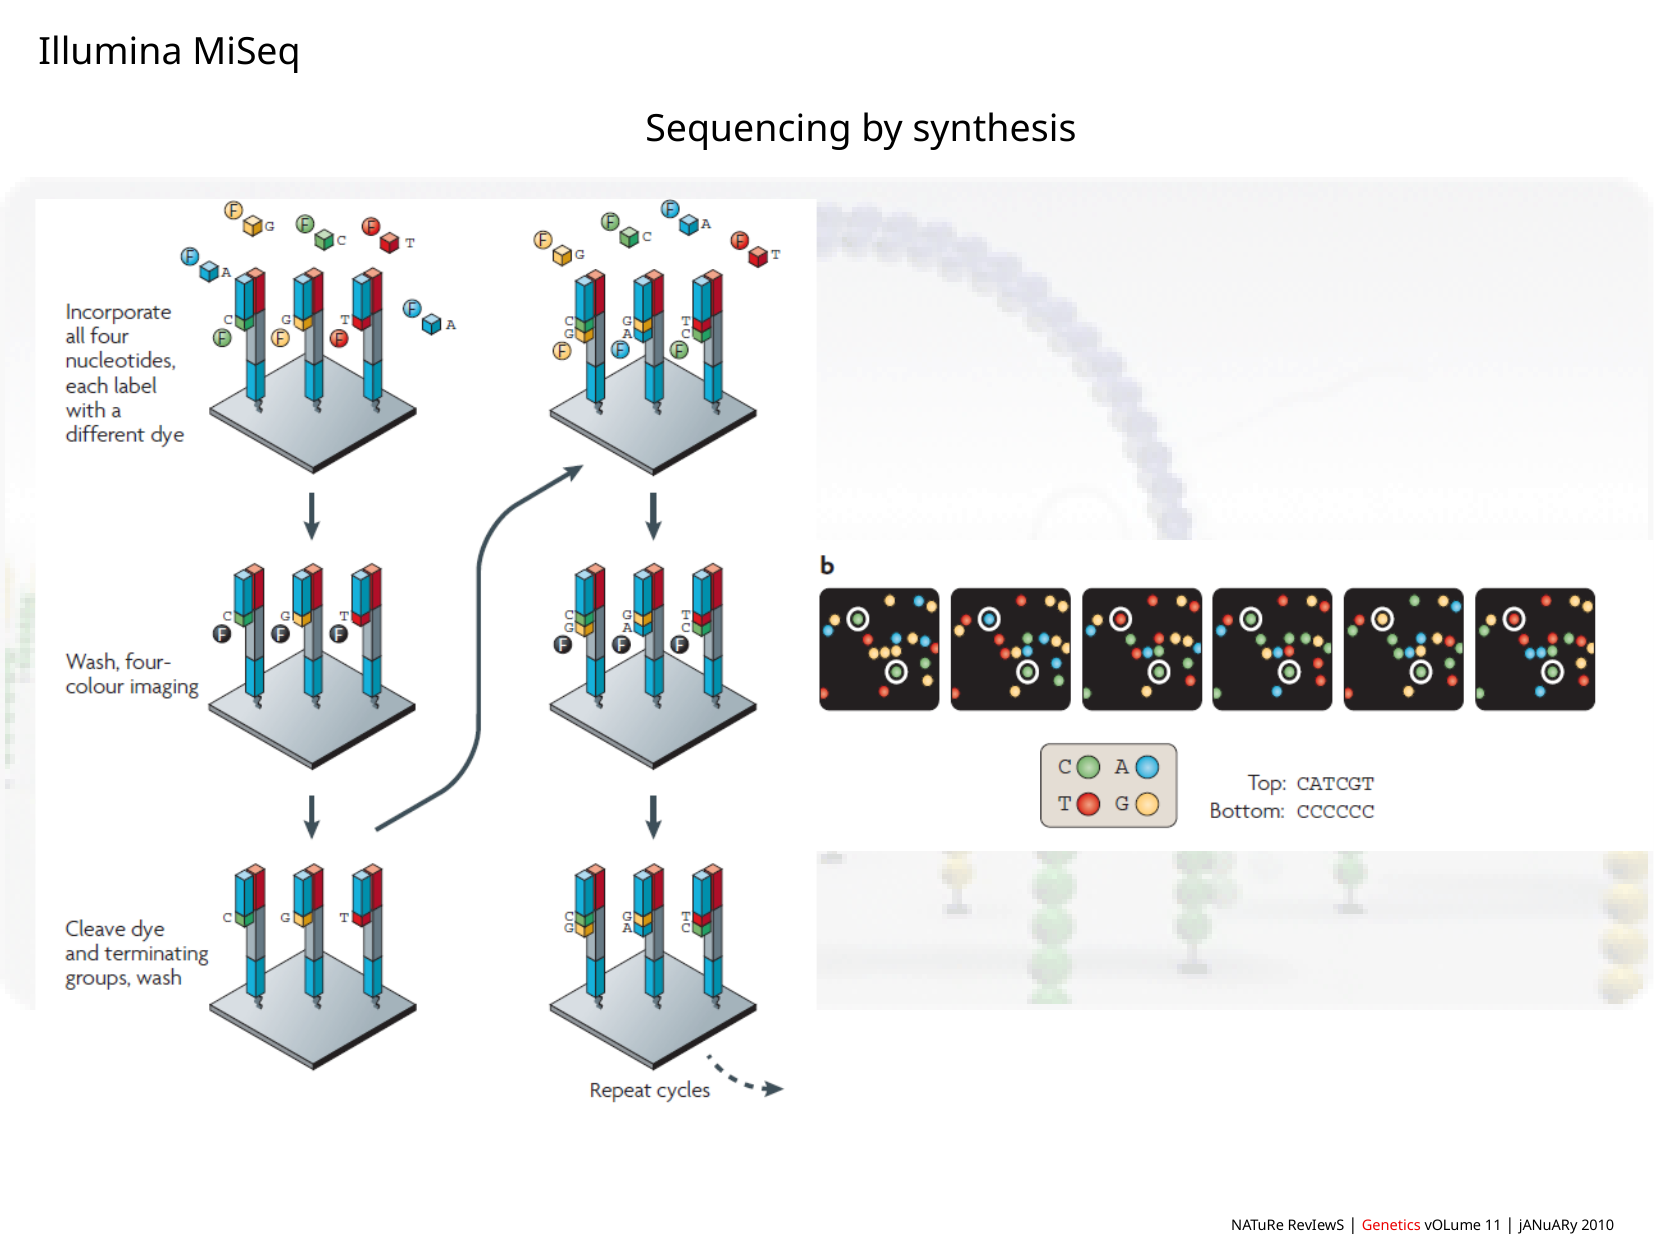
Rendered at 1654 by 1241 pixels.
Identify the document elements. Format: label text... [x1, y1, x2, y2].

picture [35, 199, 1654, 1134]
text_box Sequencing by synthesis [630, 94, 1146, 170]
text_box NATuRe RevIewS | Genetics vOLume 11 | jANuARy 2010 [1216, 1204, 1652, 1240]
text_box Illumina MiSeq [23, 16, 339, 92]
text_box [0, 0, 1654, 1241]
